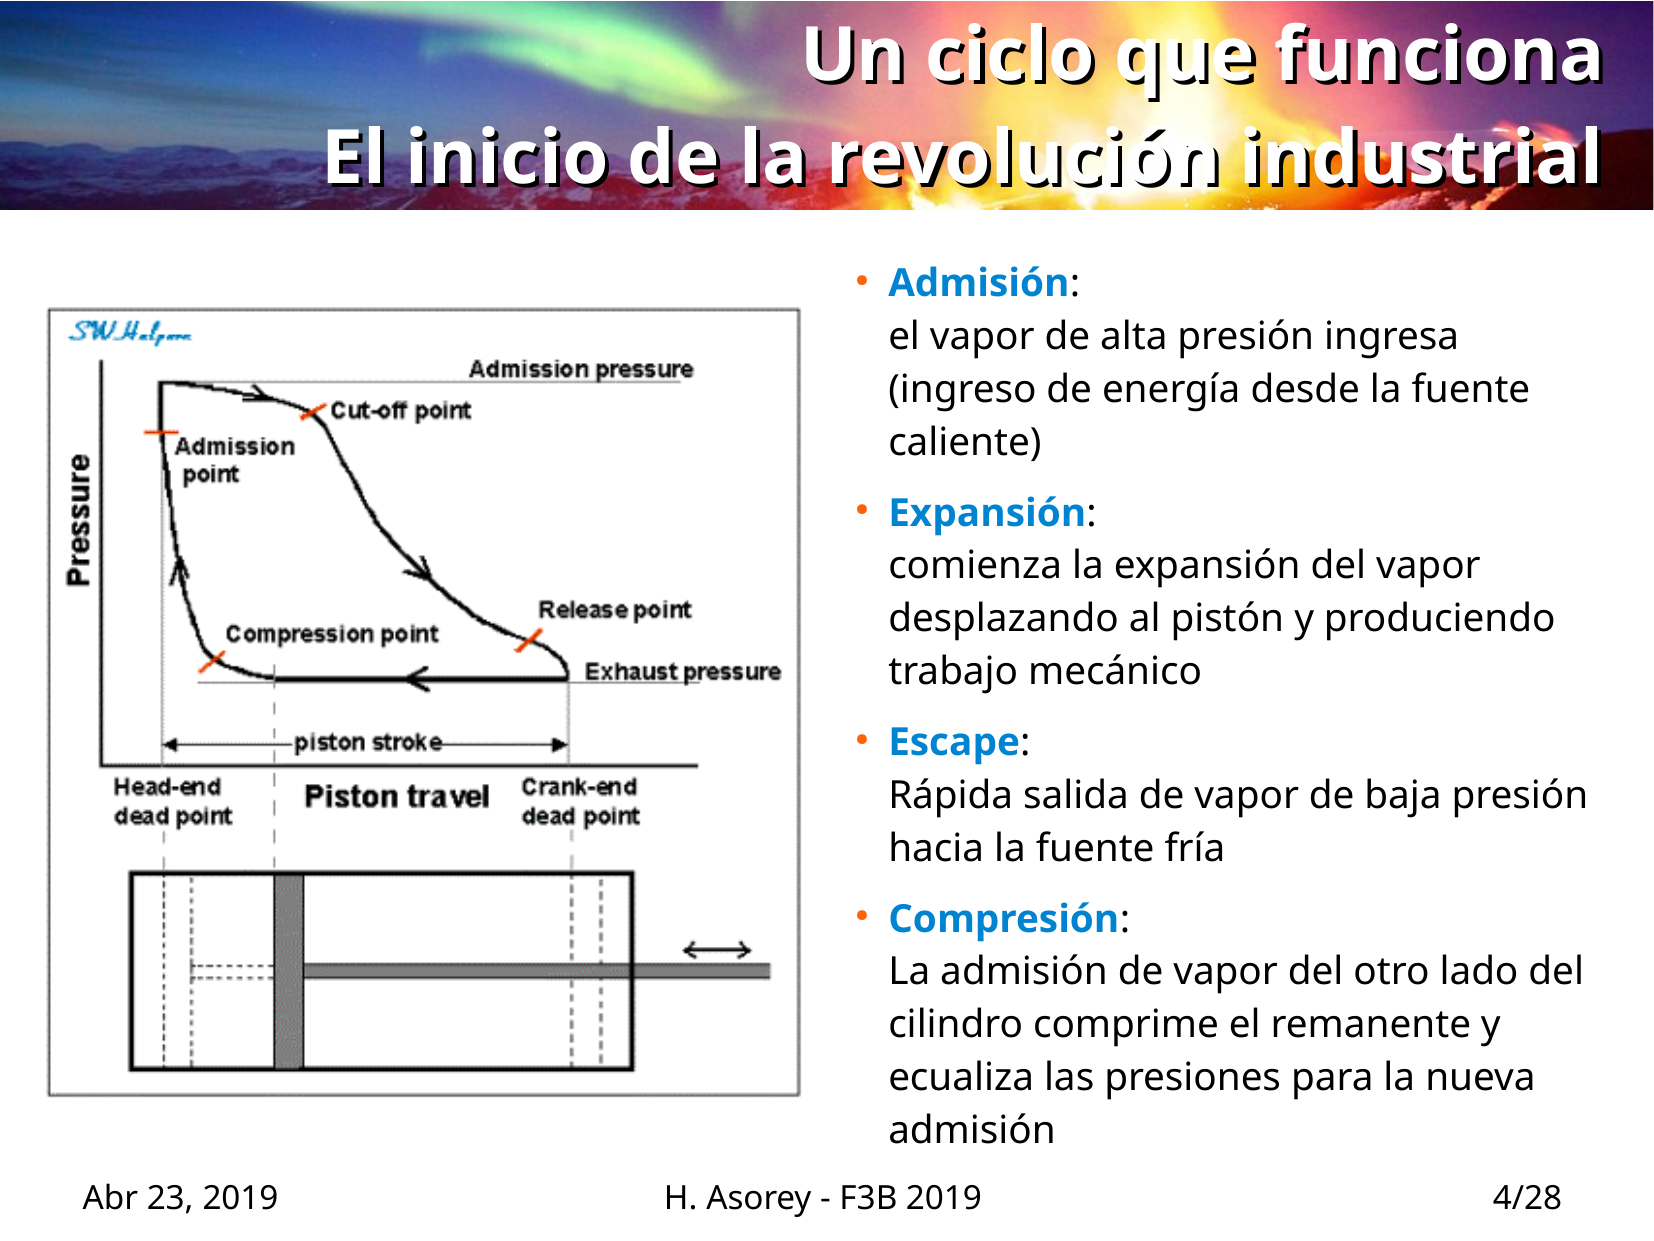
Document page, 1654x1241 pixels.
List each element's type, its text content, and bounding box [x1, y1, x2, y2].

list Admisión: el vapor de alta presión ingresa (ingreso de energía desde la fuente caliente) Expansión: comienza la expansión del vapor desplazando al pistón y produciendo trabajo mecánico Escape: Rápida salida de vapor de baja presión hacia la fuente fría Compresión: La admisión de vapor del otro lado del cilindro comprime el remanente y ecualiza las presiones para la nueva admisión [844, 255, 1606, 1156]
picture [45, 304, 807, 1105]
title Un ciclo que funciona El inicio de la revolución industrial [45, 11, 1606, 195]
picture [0, 1, 1654, 210]
